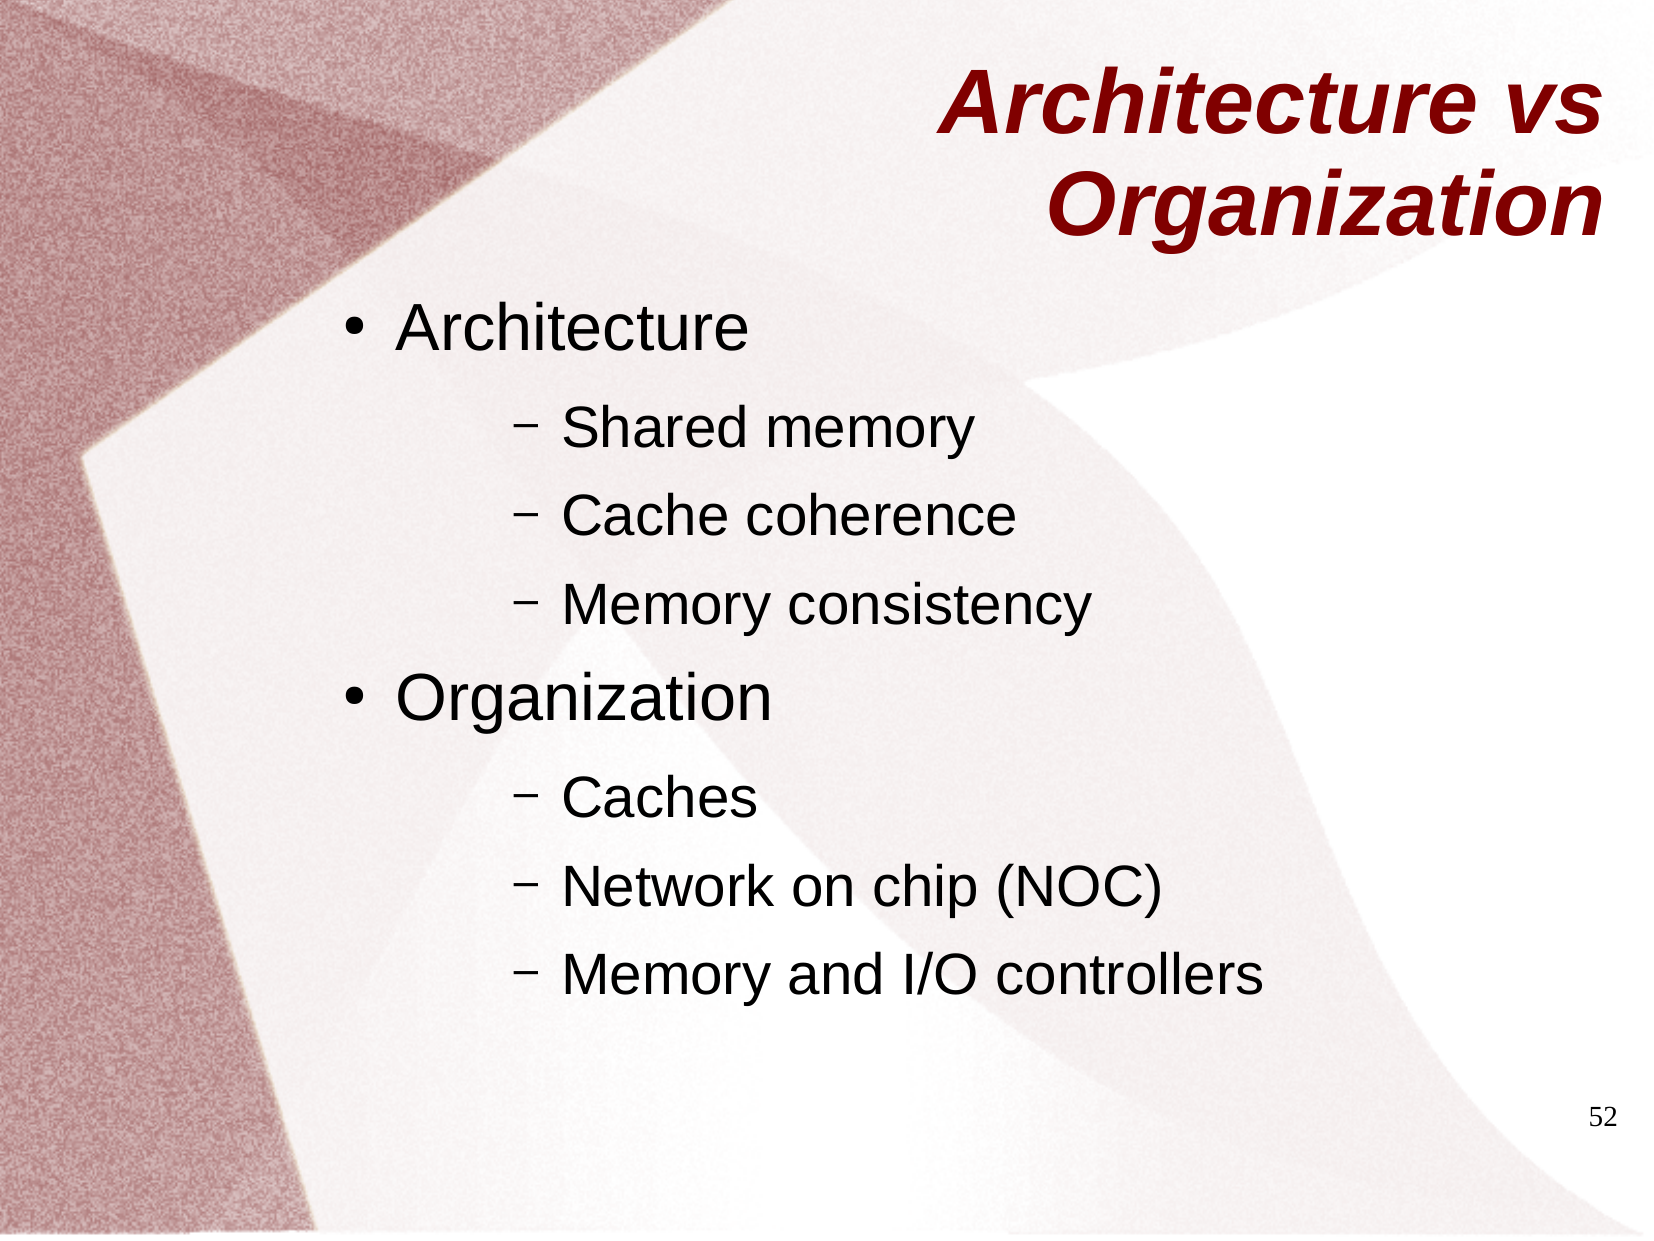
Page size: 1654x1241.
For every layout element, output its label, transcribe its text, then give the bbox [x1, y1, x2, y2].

title Architecture vs Organization [596, 49, 1607, 257]
list Architecture Shared memory Cache coherence Memory consistency Organization Caches Network on chip (NOC) Memory and I/O controllers [324, 290, 1601, 1010]
picture [0, 0, 1654, 1241]
